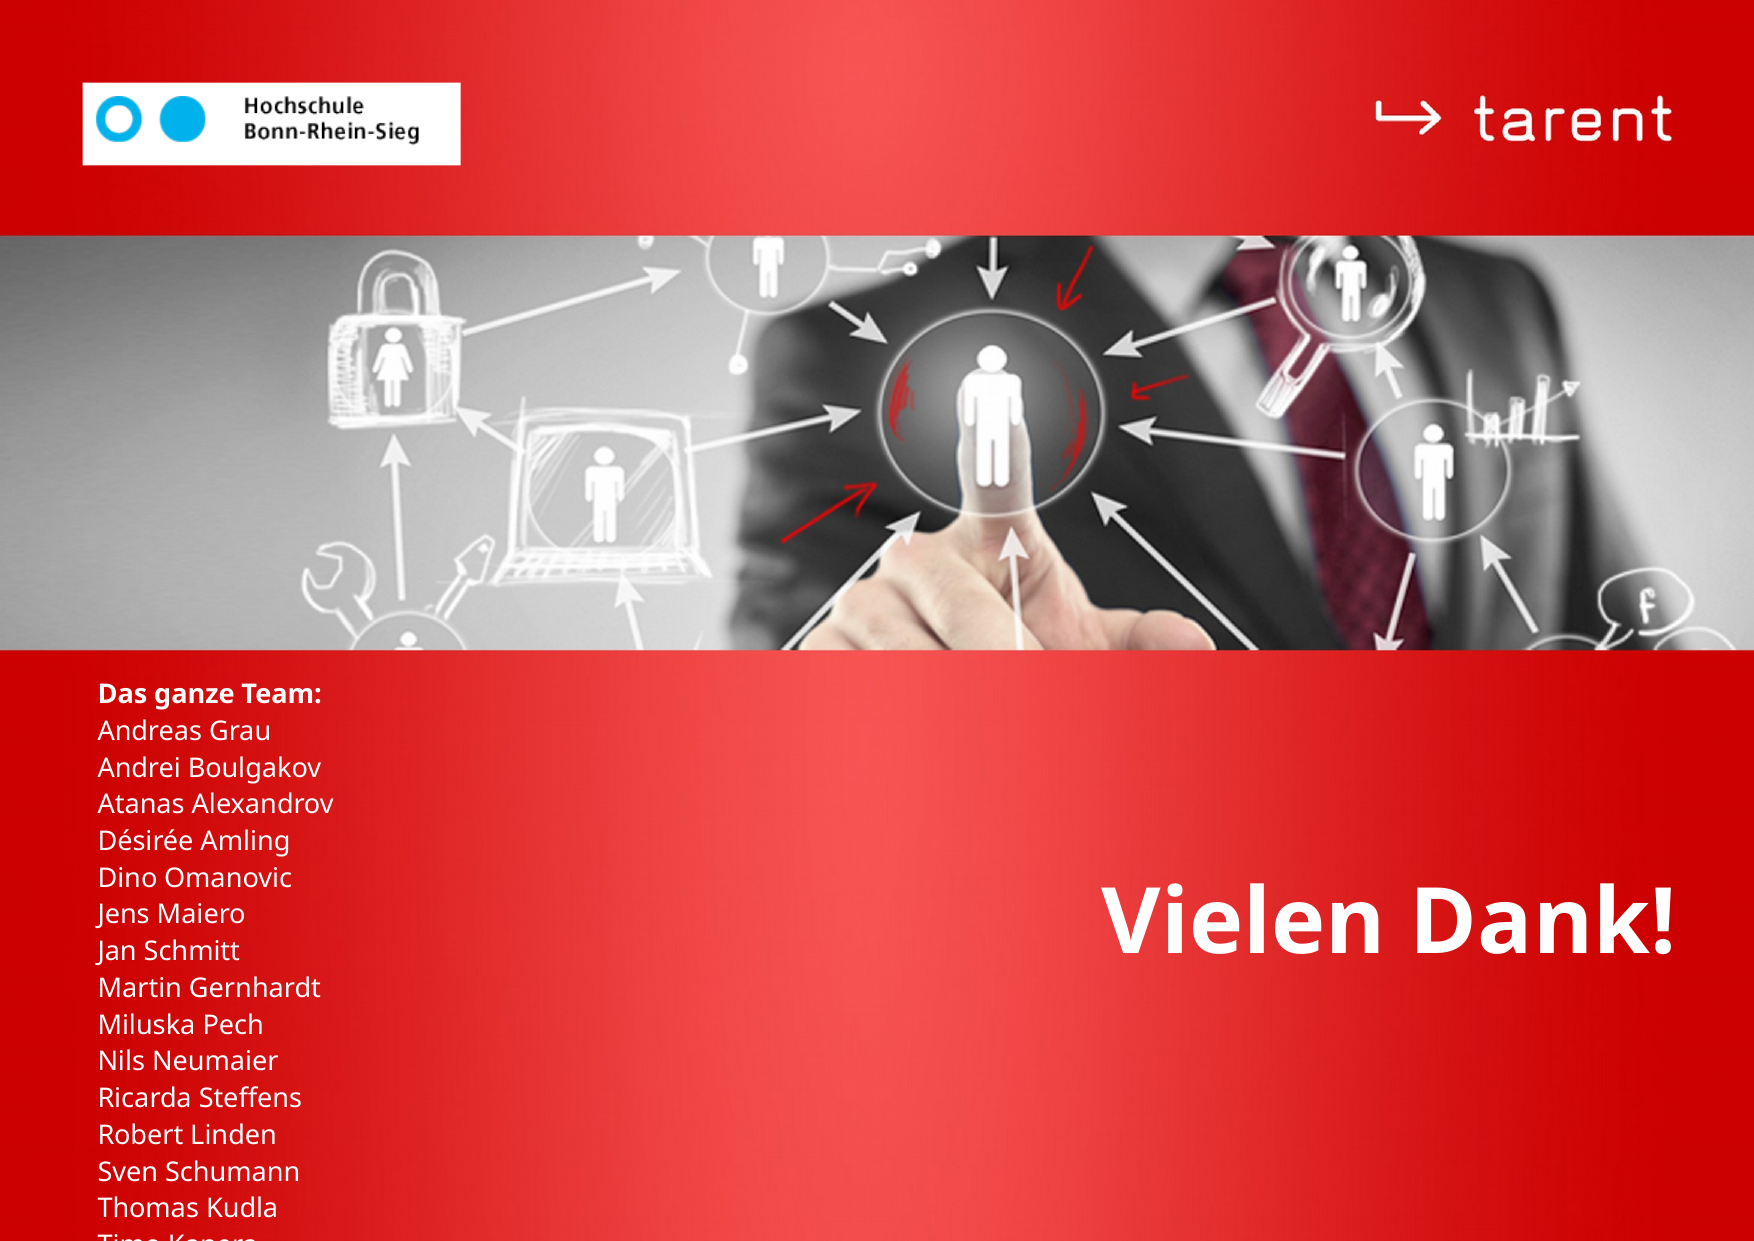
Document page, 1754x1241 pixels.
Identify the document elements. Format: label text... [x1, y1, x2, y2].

title Vielen Dank! [372, 814, 1678, 1023]
text_box Das ganze Team: Andreas Grau Andrei Boulgakov Atanas Alexandrov Désirée Amling Dino Omanovic Jens Maiero Jan Schmitt Martin Gernhardt Miluska Pech Nils Neumaier Ricarda Steffens Robert Linden Sven Schumann Thomas Kudla Timo Kanera [82, 667, 372, 1211]
picture [0, 0, 1754, 1241]
text_box [82, 82, 461, 166]
